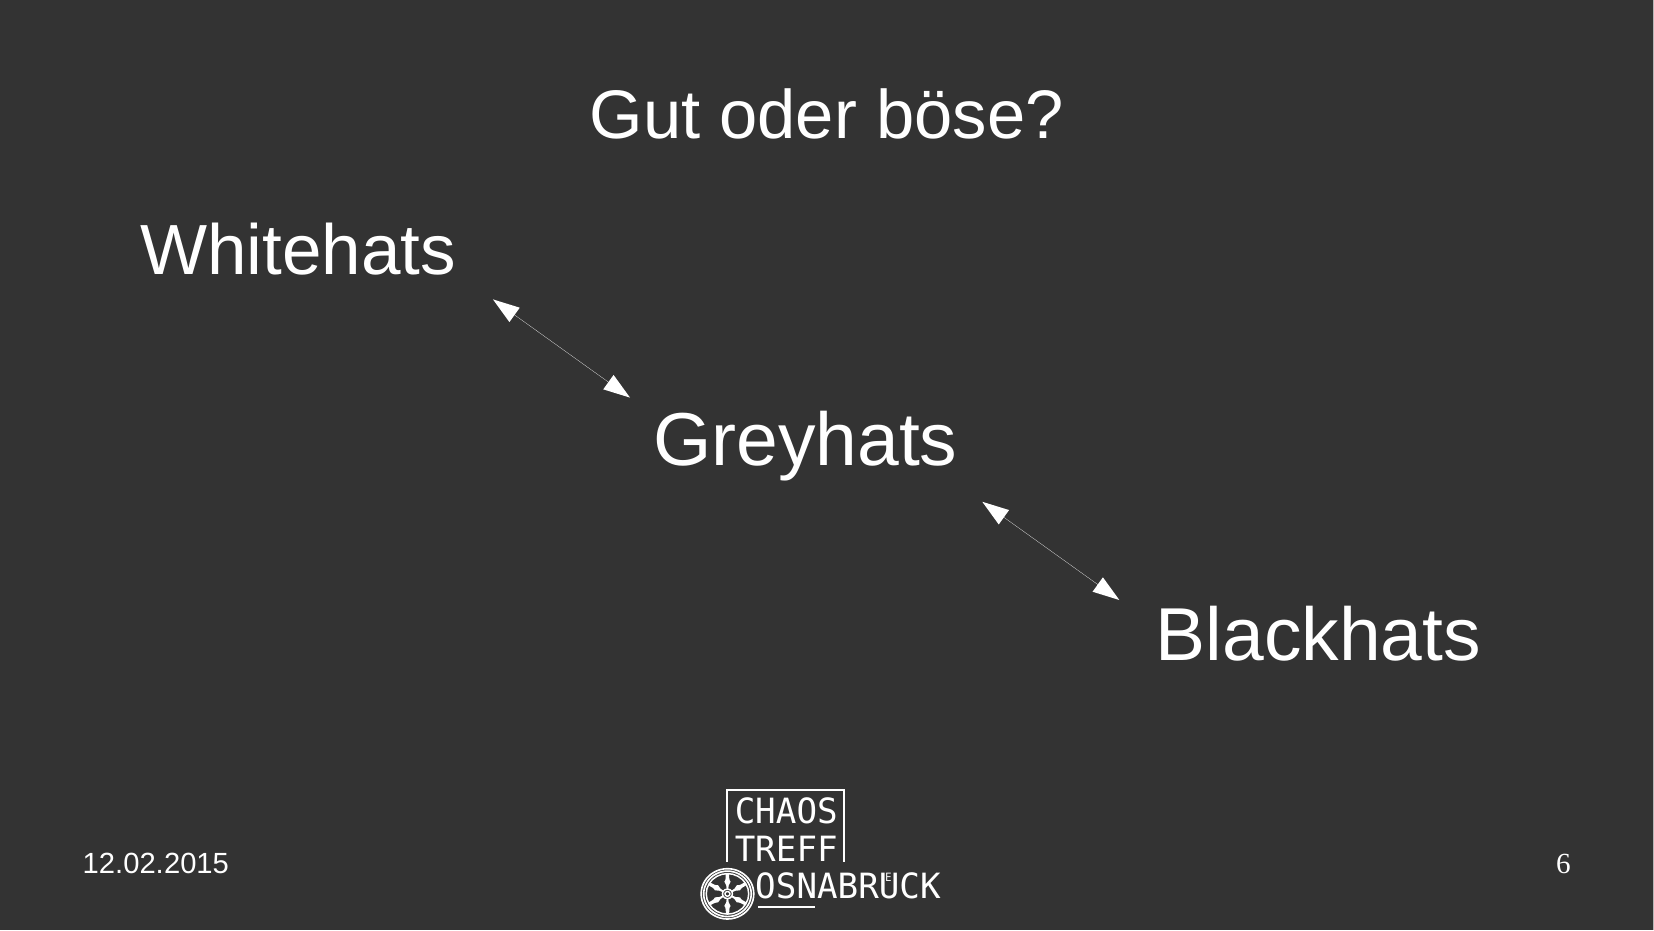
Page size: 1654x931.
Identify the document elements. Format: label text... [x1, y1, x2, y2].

list Whitehats [90, 210, 473, 338]
title Gut oder böse? [82, 37, 1571, 193]
list Greyhats [600, 397, 983, 526]
list Blackhats [1102, 592, 1486, 721]
